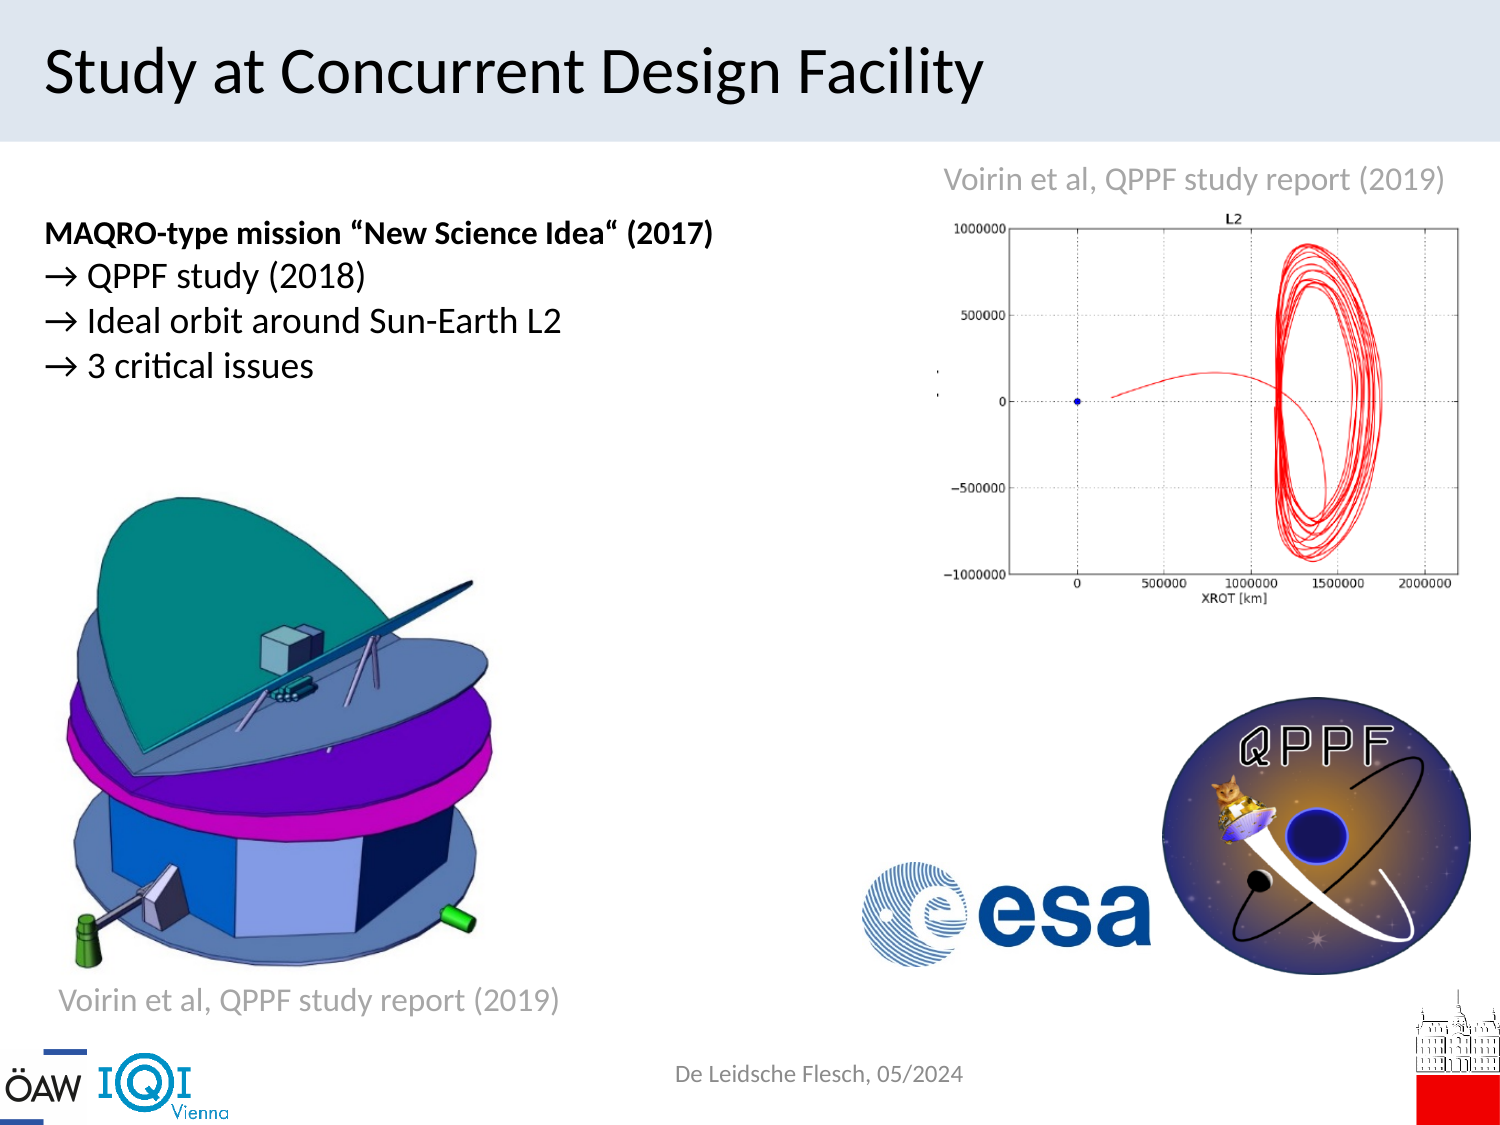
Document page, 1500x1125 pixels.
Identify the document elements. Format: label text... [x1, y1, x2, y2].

picture [1162, 697, 1471, 976]
text_box MAQRO-type mission “New Science Idea“ (2017) → QPPF study (2018) → Ideal orbit around Sun-Earth L2 → 3 critical issues [44, 211, 1389, 279]
picture [1416, 988, 1500, 1125]
picture [94, 1049, 234, 1124]
text_box Voirin et al, QPPF study report (2019) [43, 971, 915, 1026]
title Study at Concurrent Design Facility [29, 7, 1317, 126]
picture [17, 487, 522, 1010]
picture [0, 1049, 87, 1125]
picture [937, 205, 1493, 624]
text_box Voirin et al, QPPF study report (2019) [928, 149, 1500, 205]
picture [862, 862, 1151, 967]
